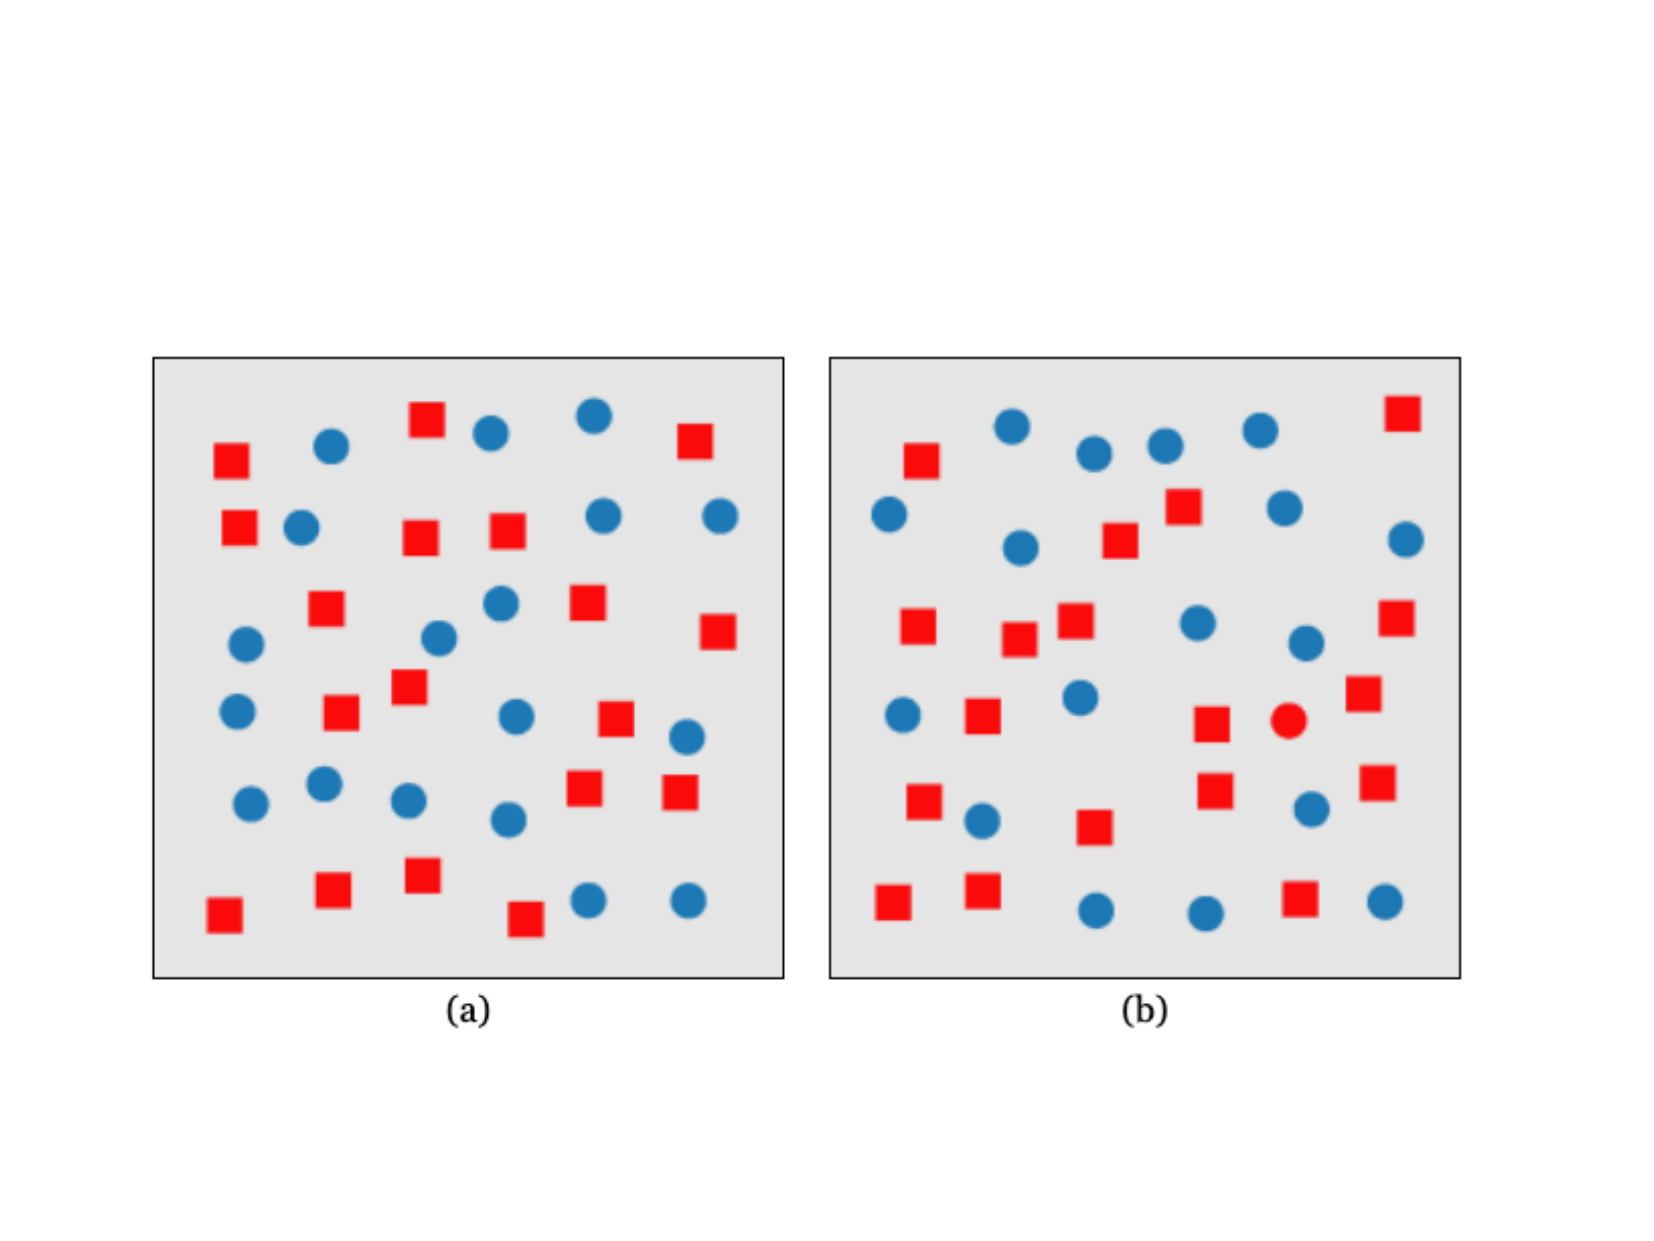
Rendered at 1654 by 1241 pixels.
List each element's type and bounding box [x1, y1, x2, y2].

picture [82, 327, 1571, 1071]
